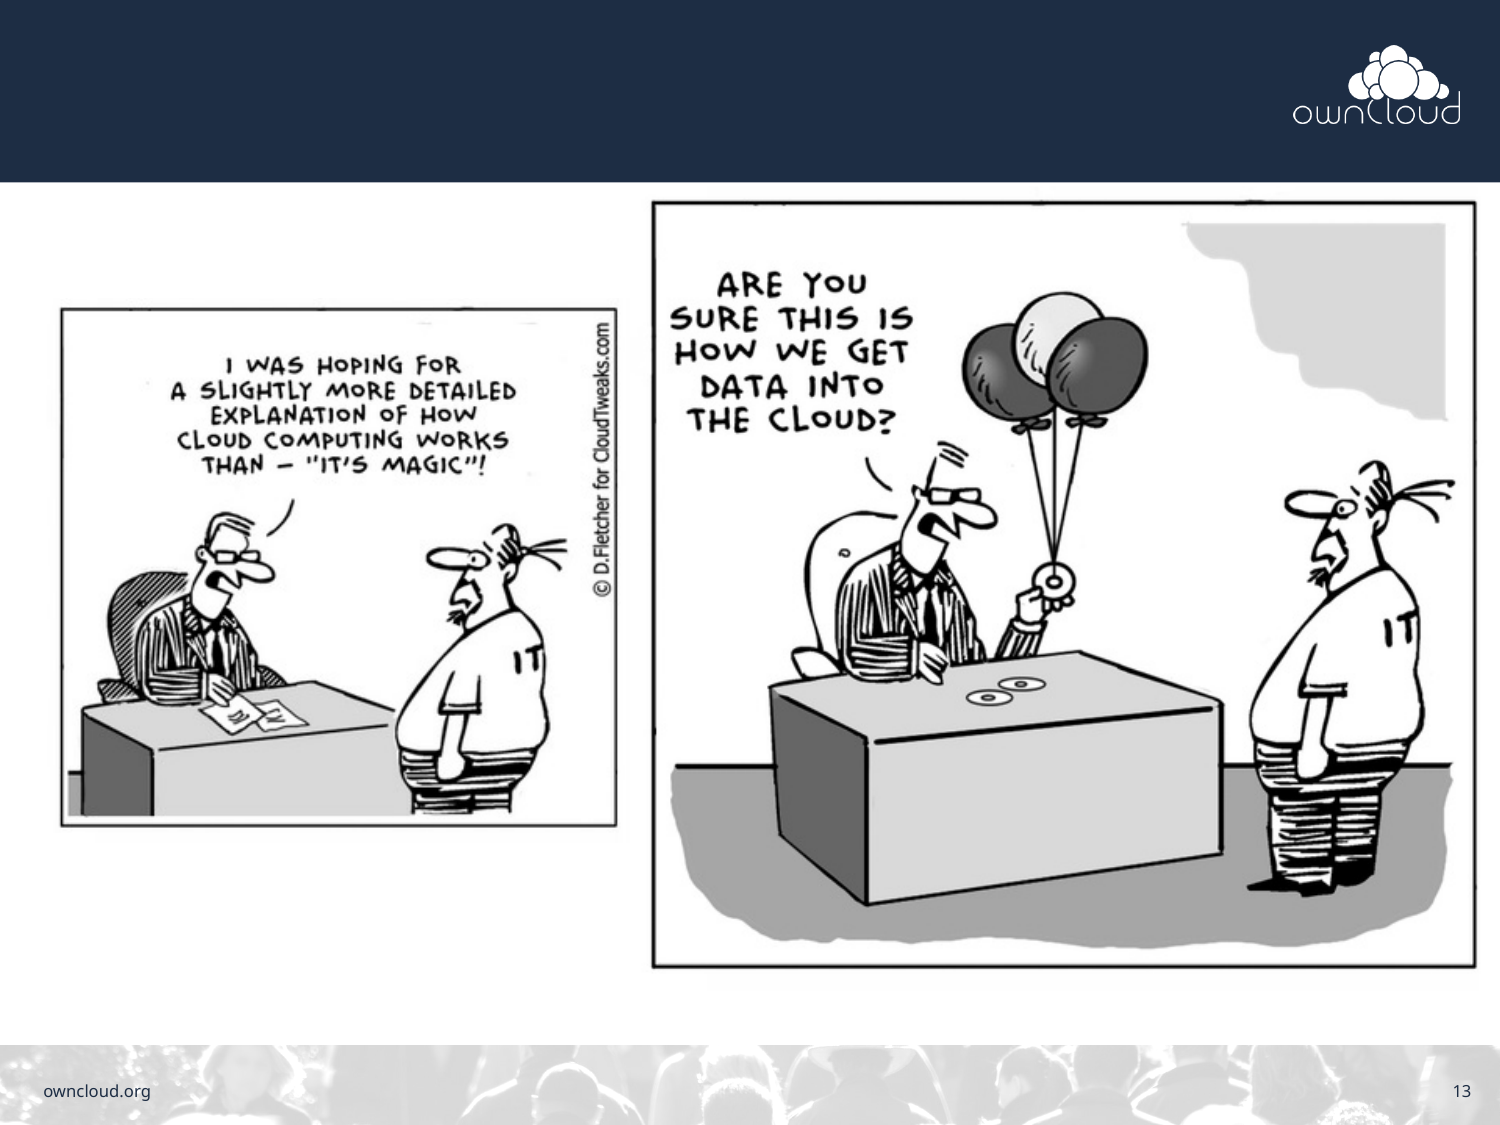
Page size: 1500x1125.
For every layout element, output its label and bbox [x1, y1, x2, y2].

picture [1293, 45, 1460, 124]
picture [46, 186, 1496, 991]
picture [0, 1045, 1500, 1125]
